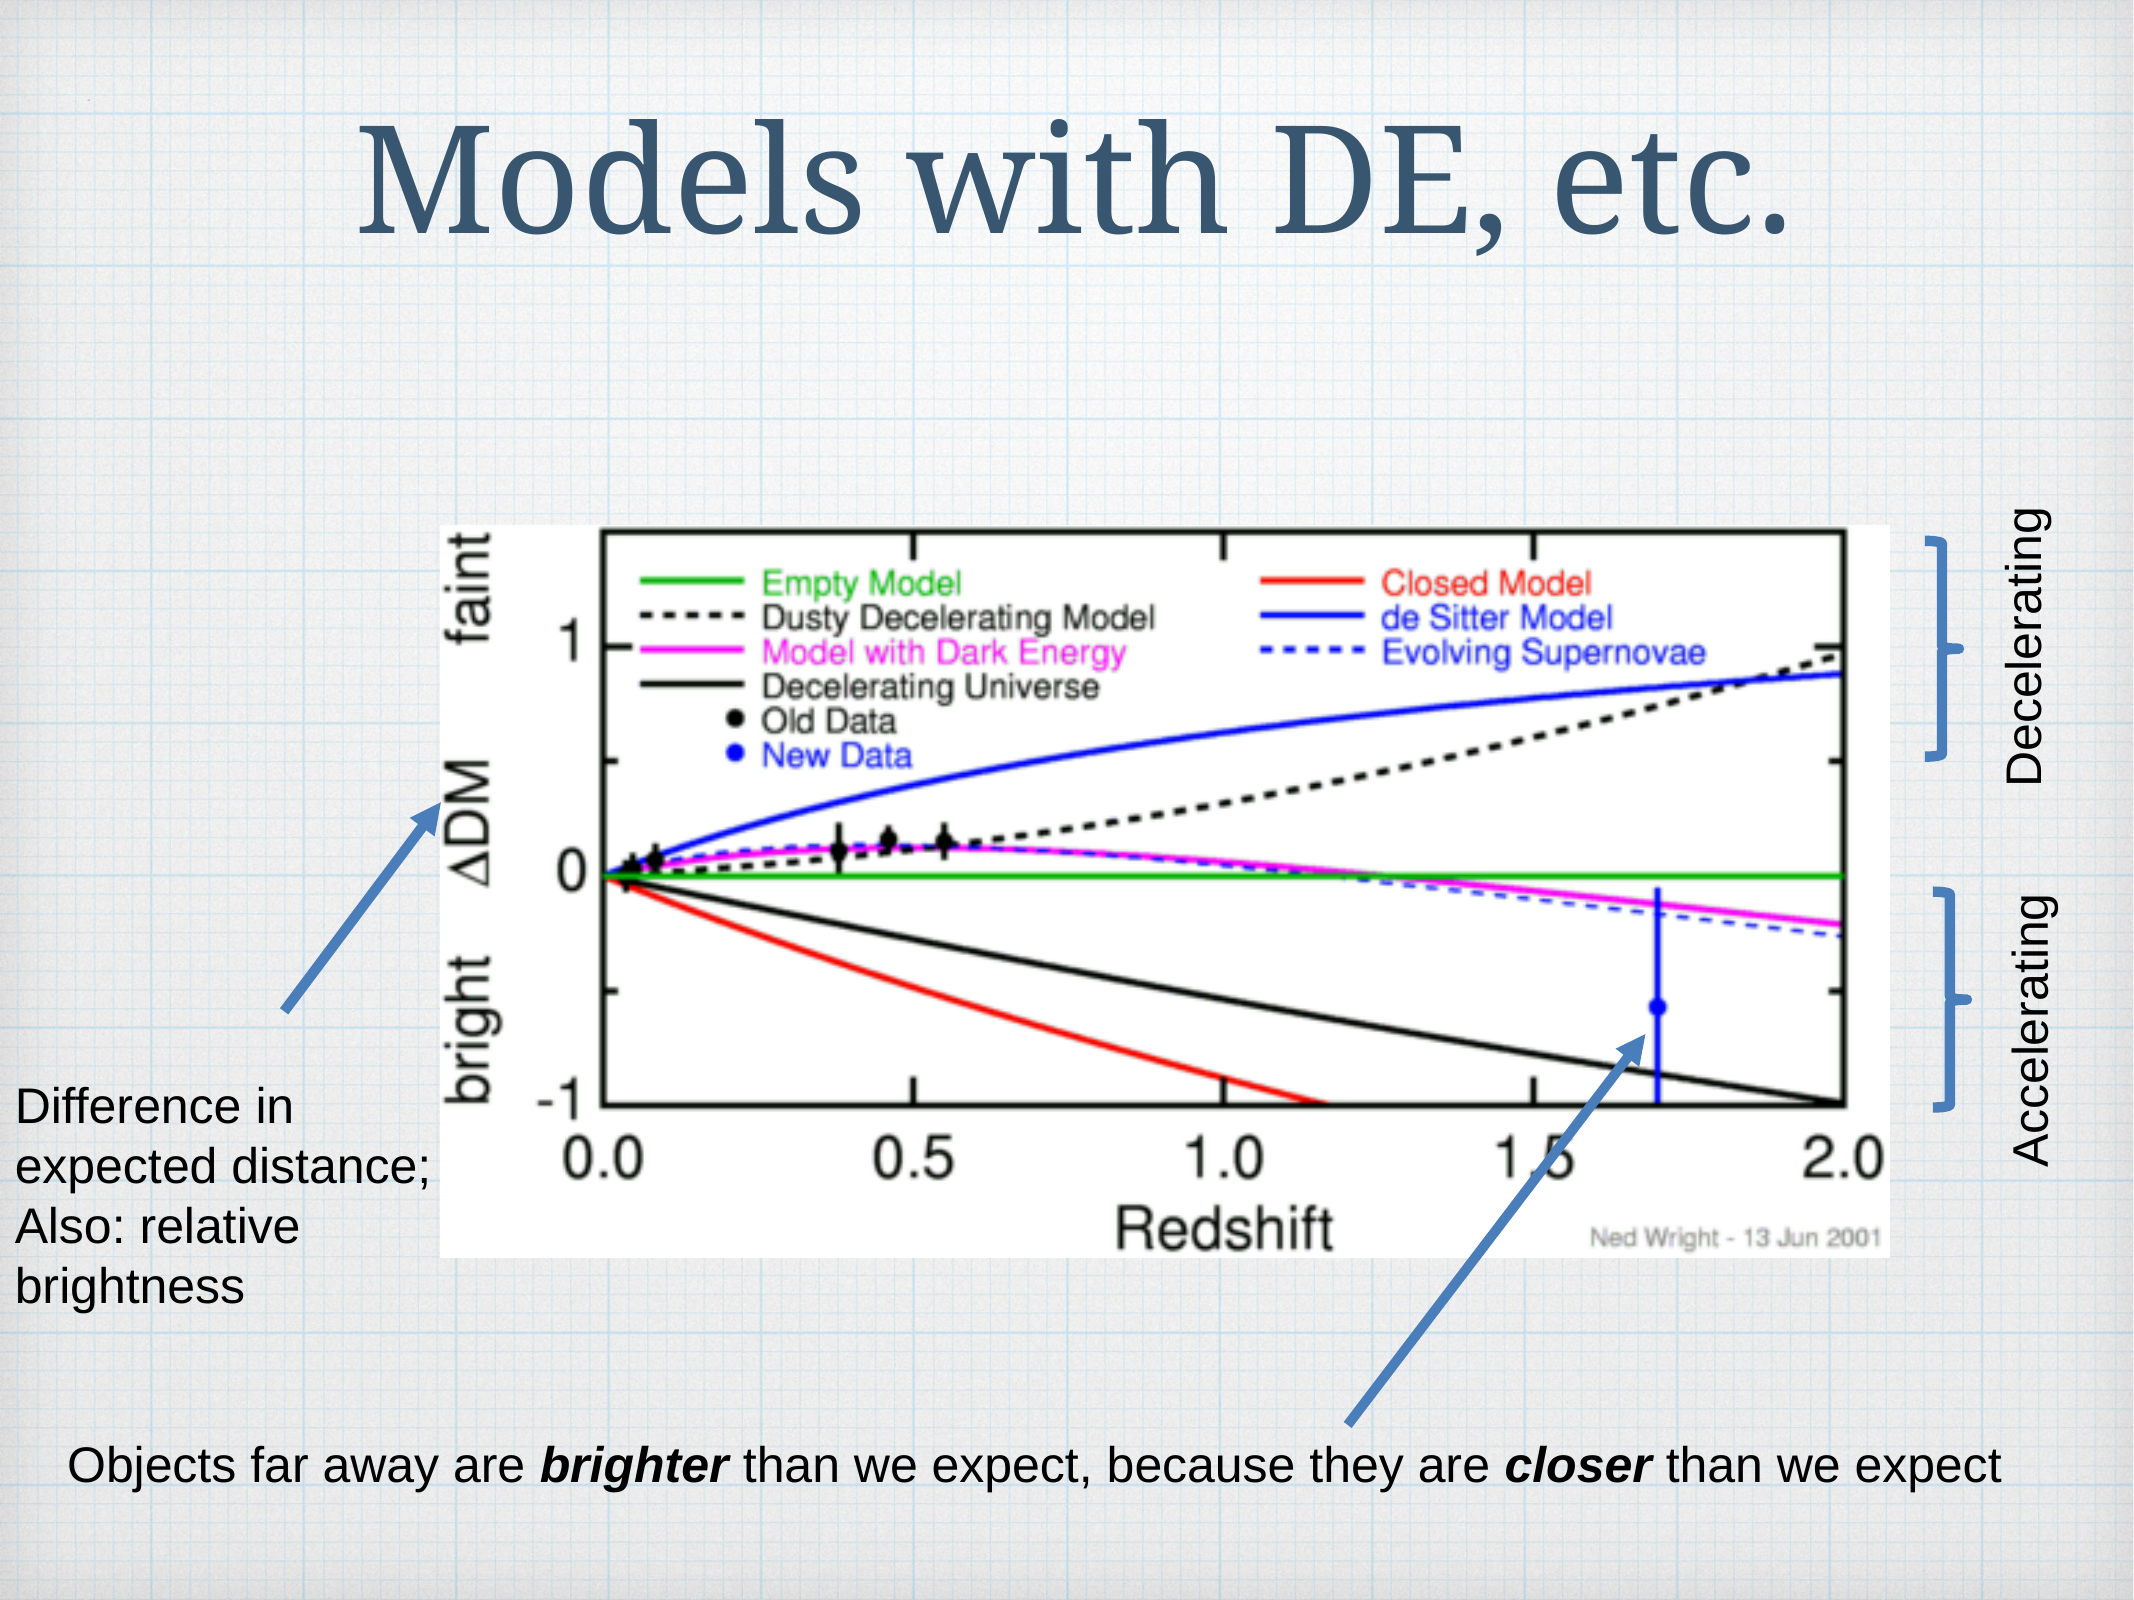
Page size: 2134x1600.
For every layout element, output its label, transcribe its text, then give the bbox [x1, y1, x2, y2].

picture [0, 0, 2134, 1600]
text_box Objects far away are brighter than we expect, because they are closer than we expect [52, 1424, 2081, 1500]
text_box Models with DE, etc. [15, 0, 2134, 373]
text_box Decelerating [1983, 436, 2059, 803]
text_box Accelerating [1990, 816, 2066, 1183]
text_box Difference in expected distance; Also: relative brightness [0, 1066, 462, 1322]
